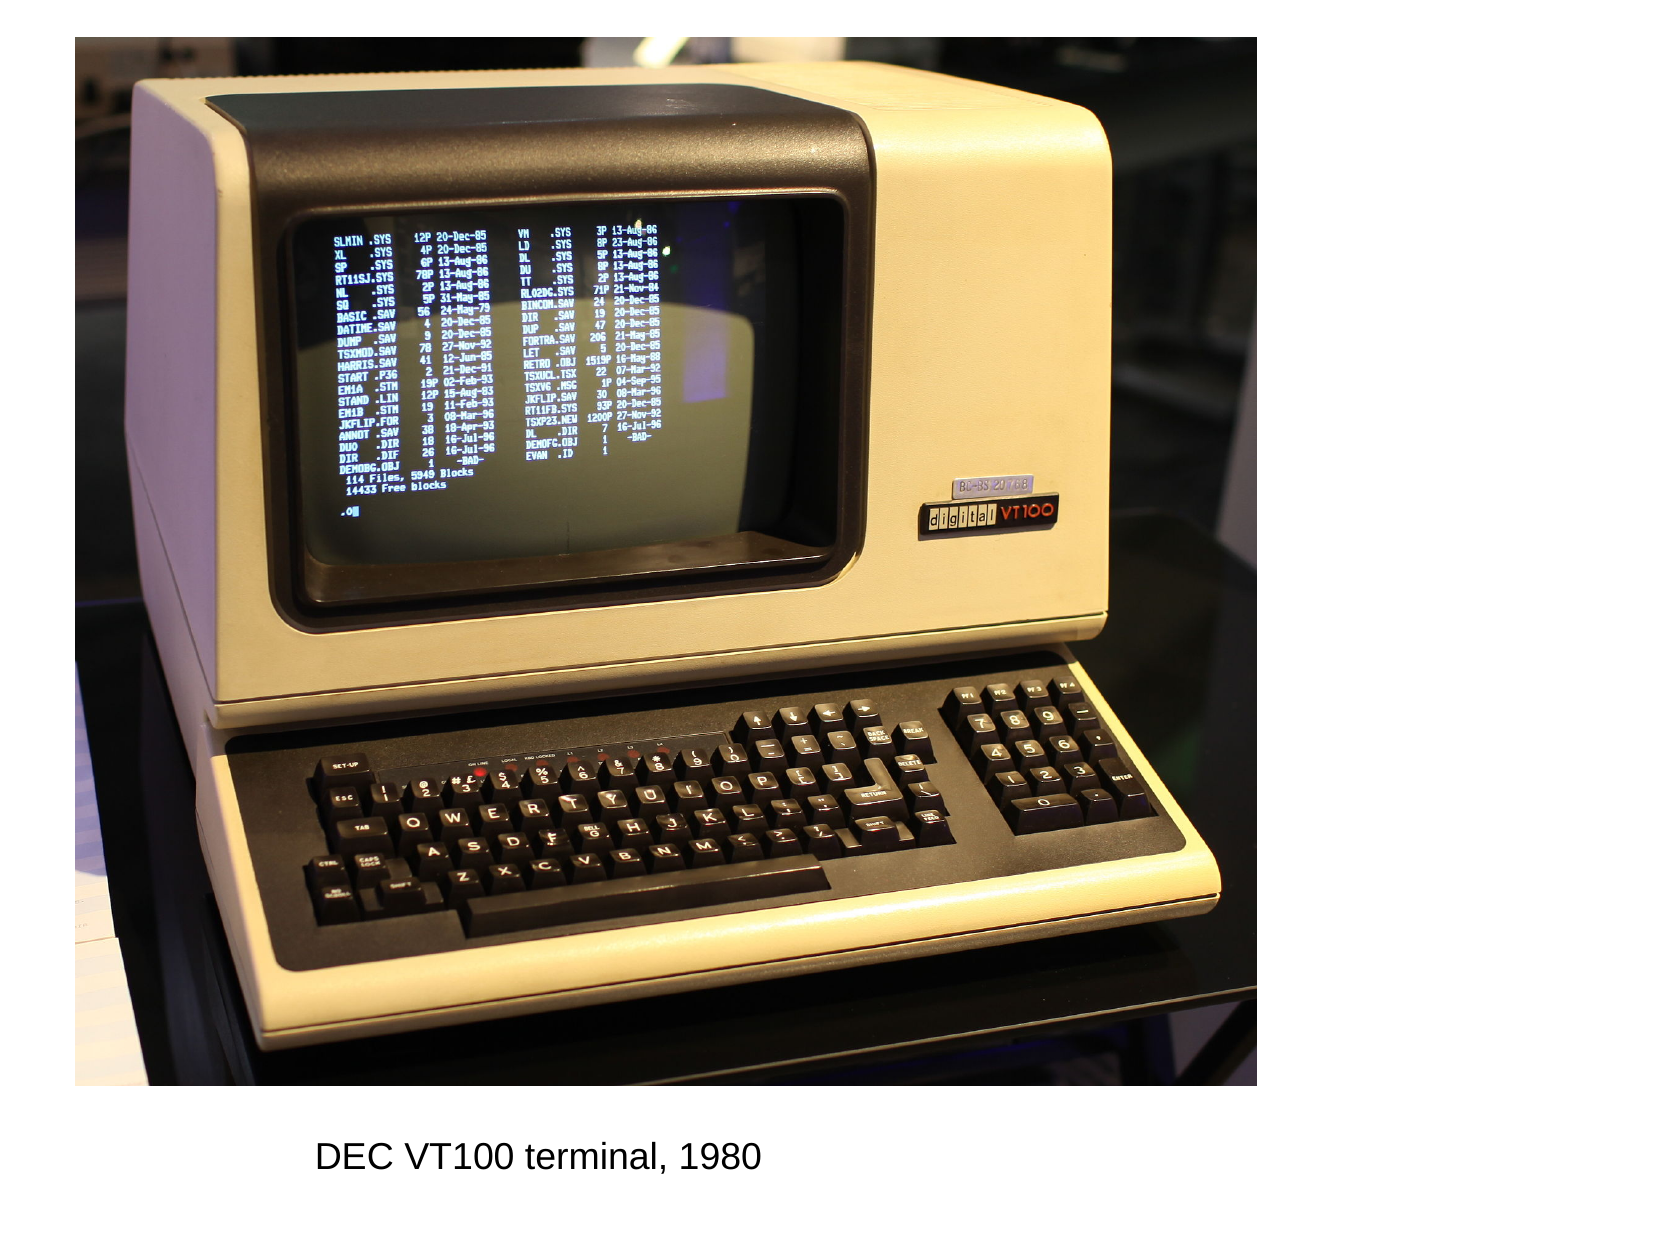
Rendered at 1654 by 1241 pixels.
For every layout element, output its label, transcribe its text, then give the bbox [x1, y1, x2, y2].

text_box DEC VT100 terminal, 1980 [299, 1124, 1575, 1182]
picture [75, 37, 1257, 1086]
